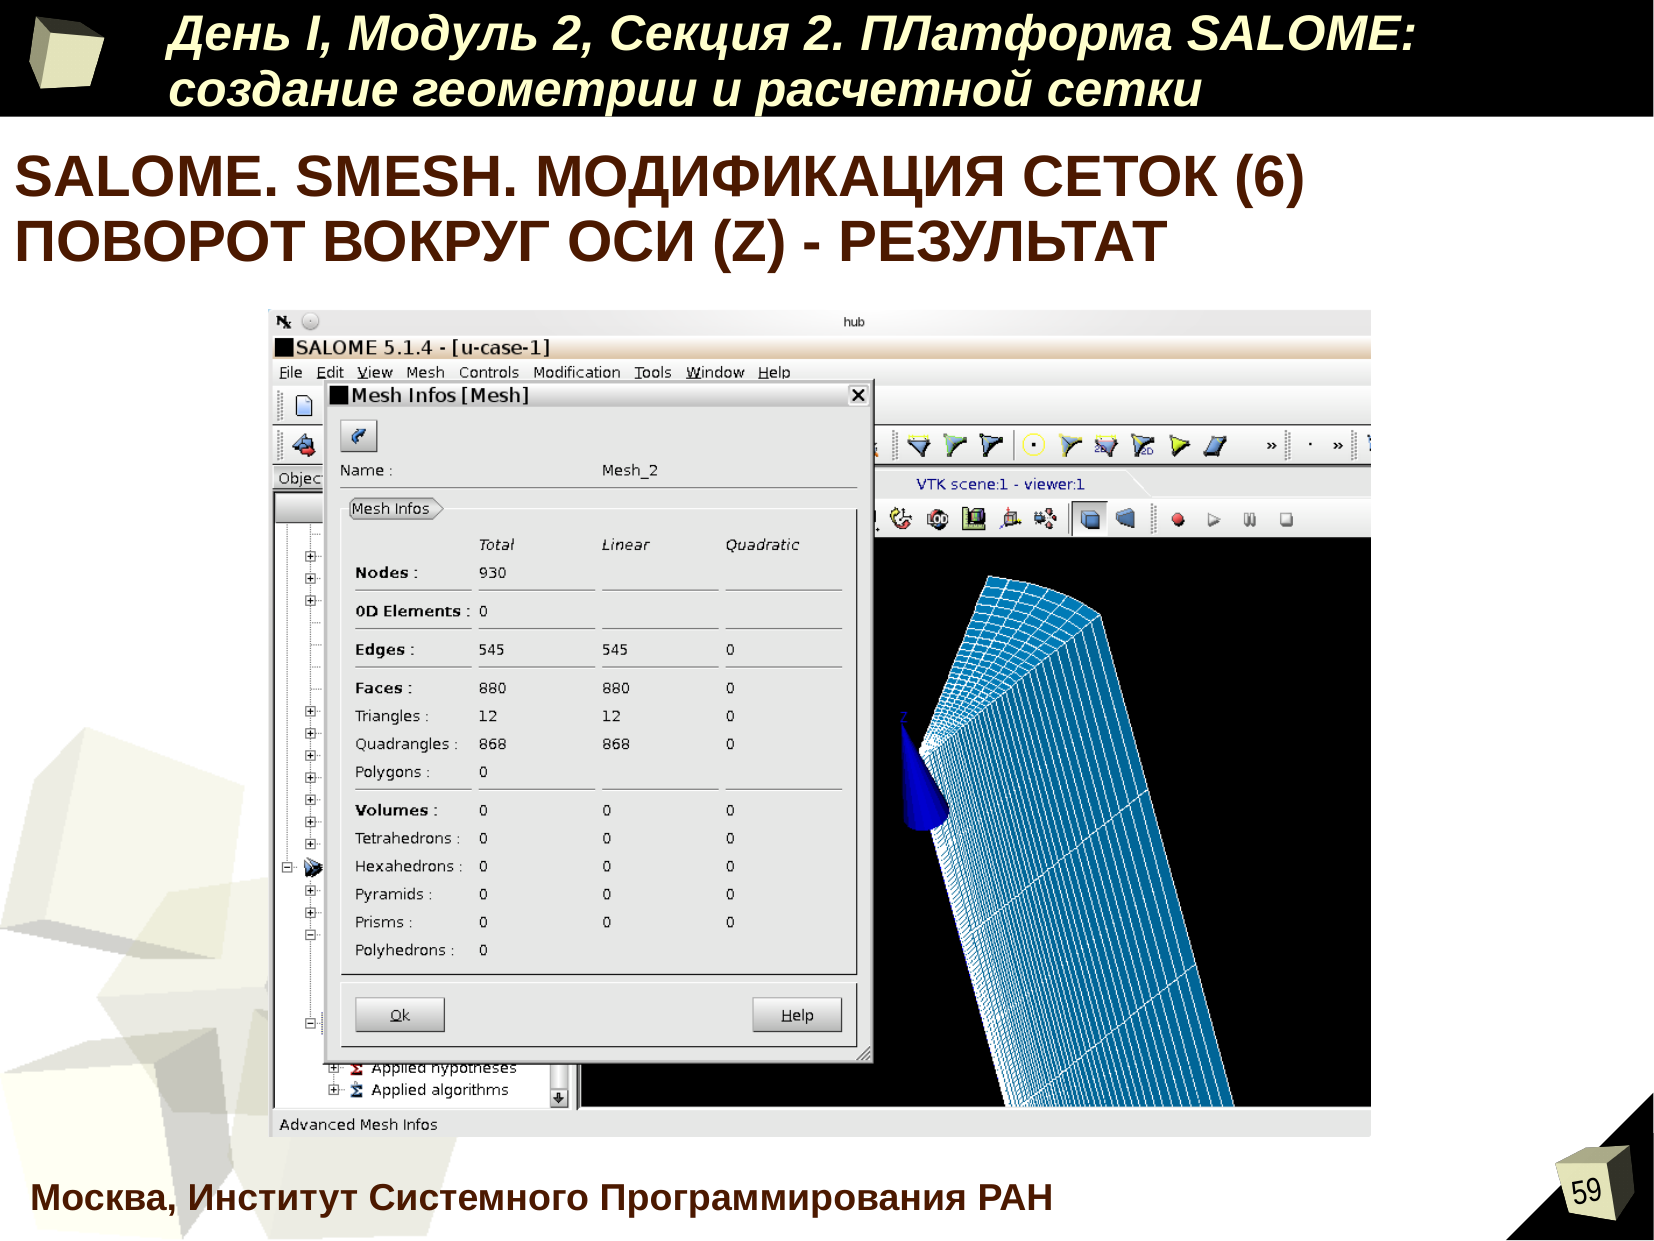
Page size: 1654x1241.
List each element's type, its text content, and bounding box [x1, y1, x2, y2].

text_box SALOME. SMESH. МОДИФИКАЦИЯ СЕТОК (6) ПОВОРОТ ВОКРУГ ОСИ (Z) - РЕЗУЛЬТАТ [0, 136, 1654, 282]
picture [0, 309, 1371, 1241]
picture [464, 1193, 472, 1198]
